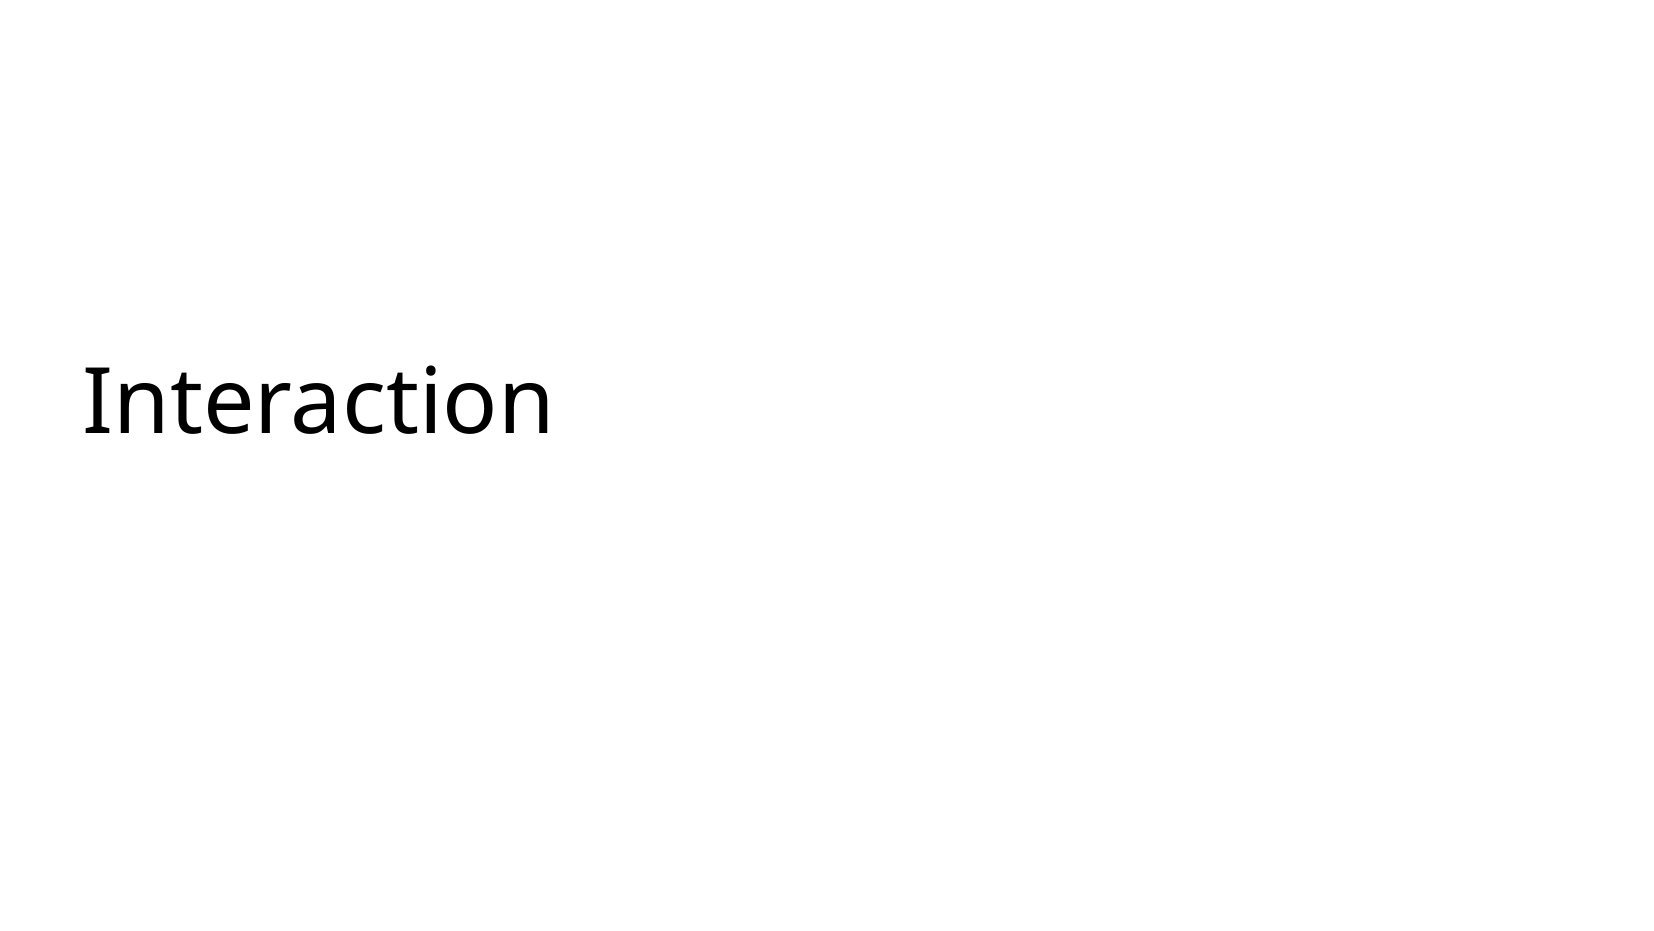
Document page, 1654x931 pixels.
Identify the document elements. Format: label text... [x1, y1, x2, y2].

title Interaction [82, 320, 1571, 476]
